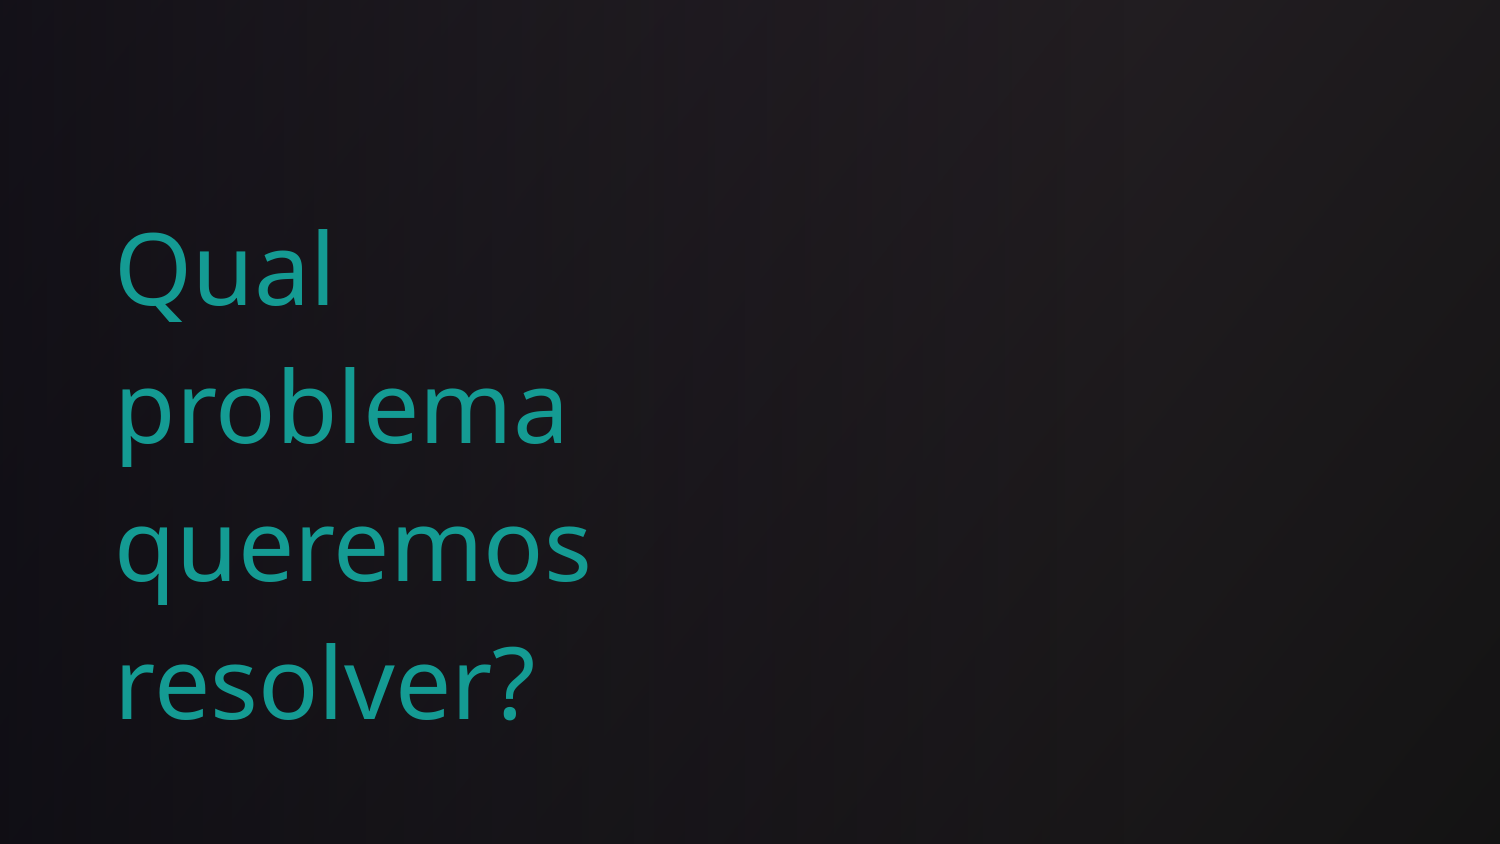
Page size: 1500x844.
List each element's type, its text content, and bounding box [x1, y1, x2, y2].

picture [0, 0, 1500, 844]
title Qual problema queremos resolver? [99, 564, 750, 755]
